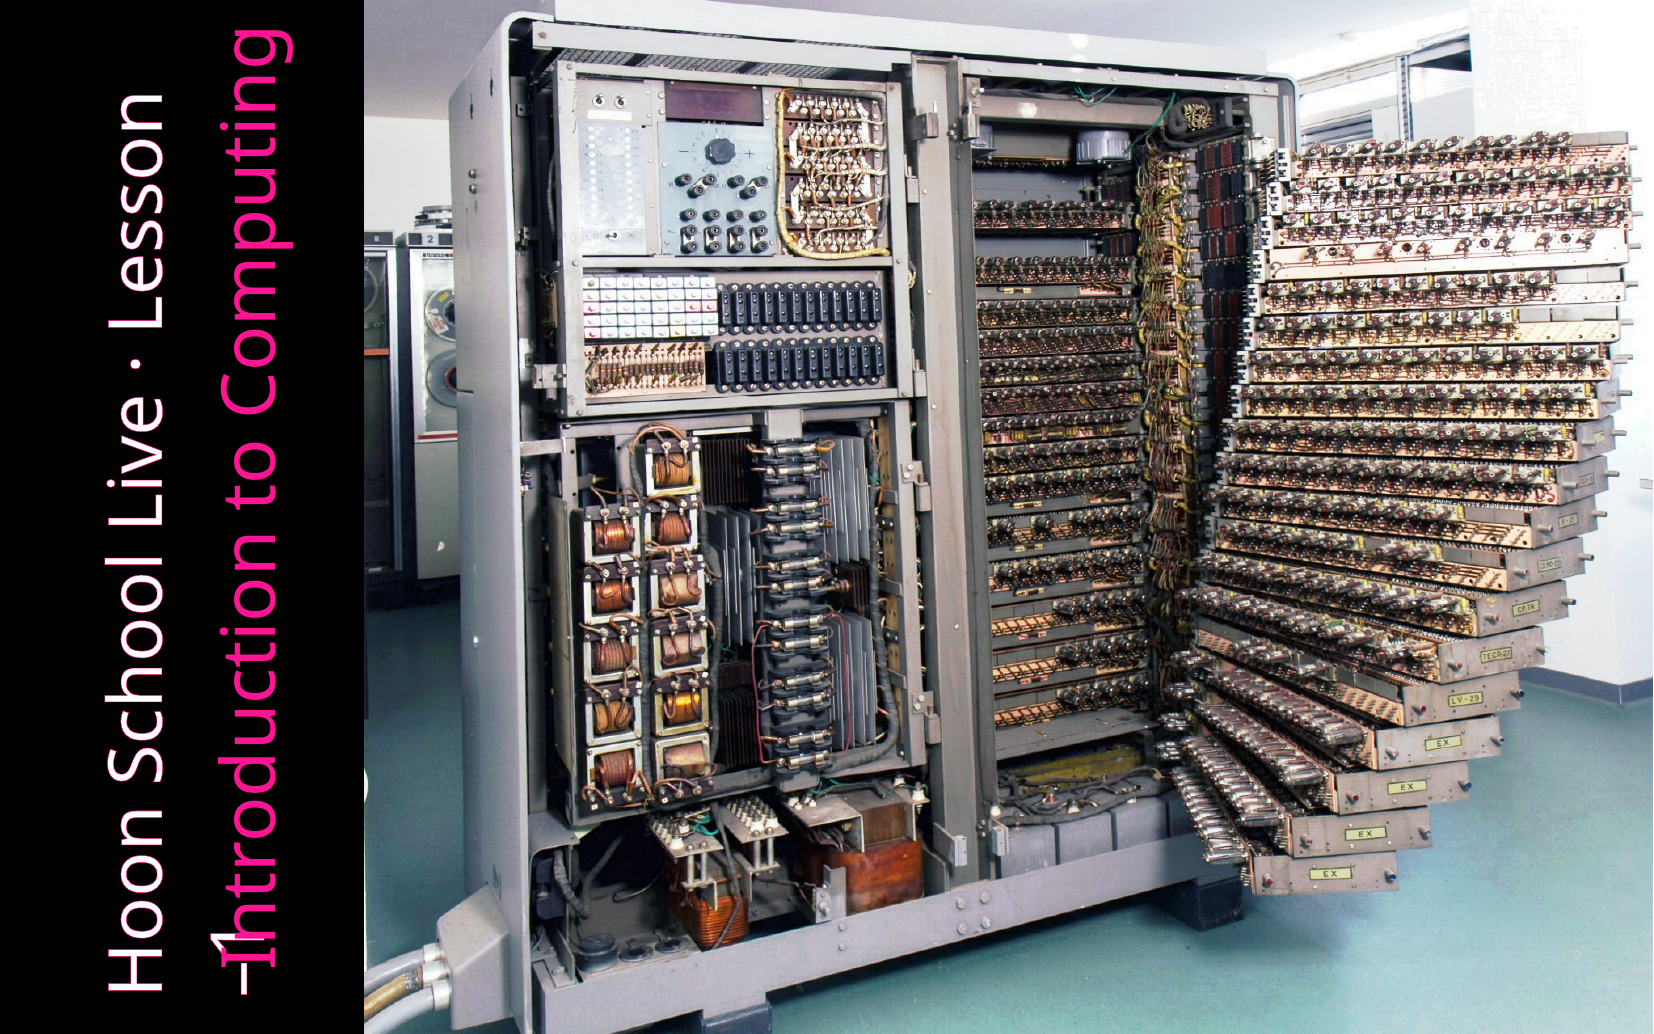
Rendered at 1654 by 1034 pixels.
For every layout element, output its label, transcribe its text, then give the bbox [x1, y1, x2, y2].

text_box Hoon School Live · Lesson –1 [74, 30, 168, 1013]
text_box Introduction to Computing [187, 75, 281, 986]
picture [364, 0, 1653, 1034]
